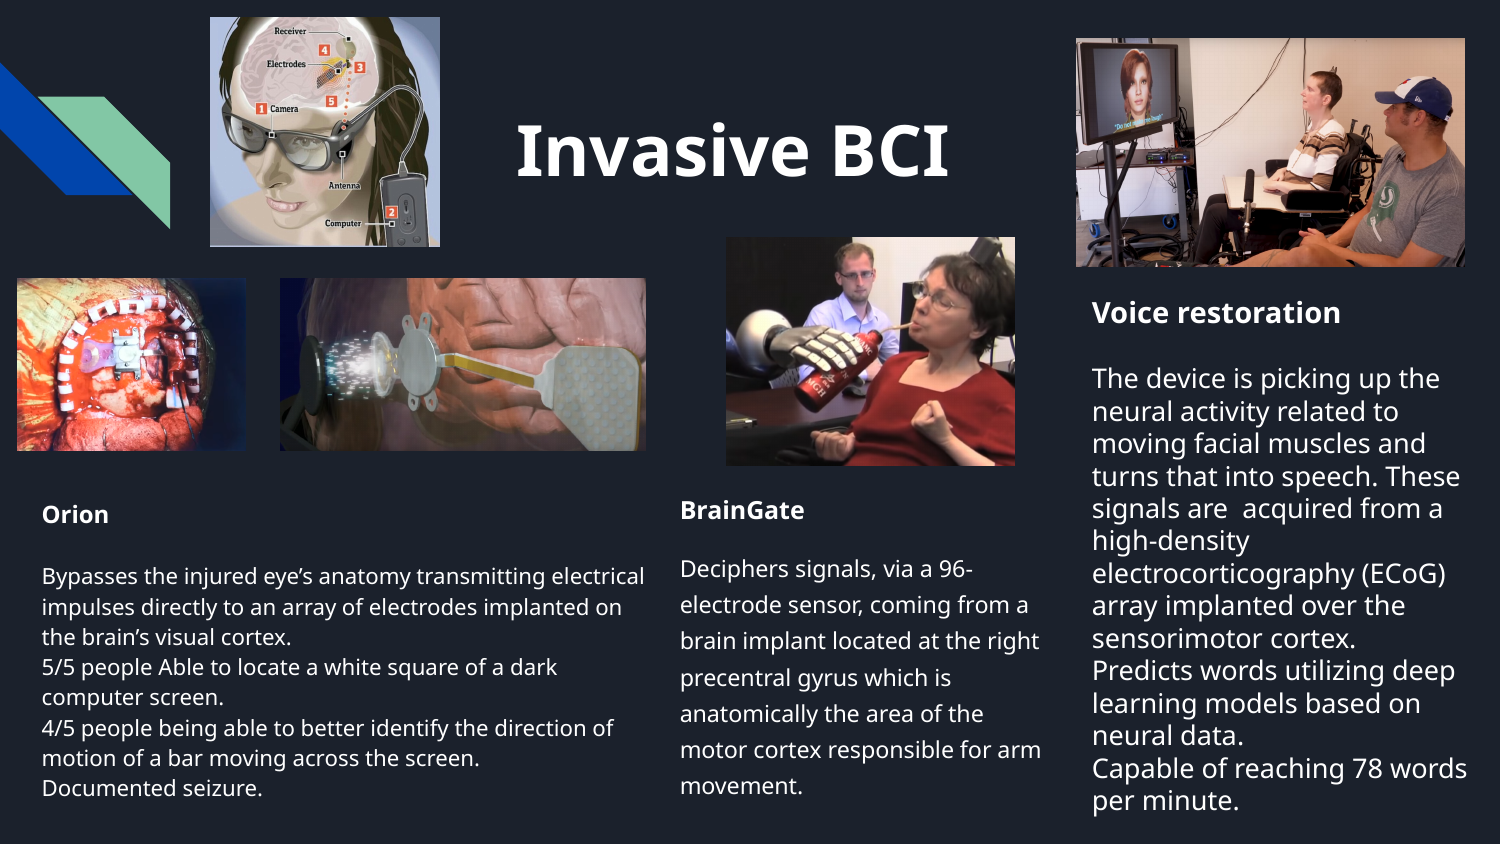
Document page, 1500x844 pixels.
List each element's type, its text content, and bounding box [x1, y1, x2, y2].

list BrainGate Deciphers signals, via a 96-electrode sensor, coming from a brain implant located at the right precentral gyrus which is anatomically the area of the motor cortex responsible for arm movement. [664, 472, 1072, 819]
picture [17, 278, 246, 451]
picture [210, 17, 440, 247]
title Invasive BCI [500, 86, 999, 219]
picture [1076, 38, 1465, 267]
text_box Voice restoration The device is picking up the neural activity related to moving facial muscles and turns that into speech. These signals are acquired from a high-density electrocorticography (ECoG) array implanted over the sensorimotor cortex. Predicts words utilizing deep learning models based on neural data. Capable of reaching 78 words per minute. [1076, 278, 1484, 808]
picture [280, 278, 646, 451]
picture [726, 237, 1015, 466]
subtitle Orion Bypasses the injured eye’s anatomy transmitting electrical impulses directly to an array of electrodes implanted on the brain’s visual cortex. 5/5 people Able to locate a white square of a dark computer screen. 4/5 people being able to better identify the direction of motion of a bar moving across the screen. Documented seizure. [26, 483, 664, 819]
